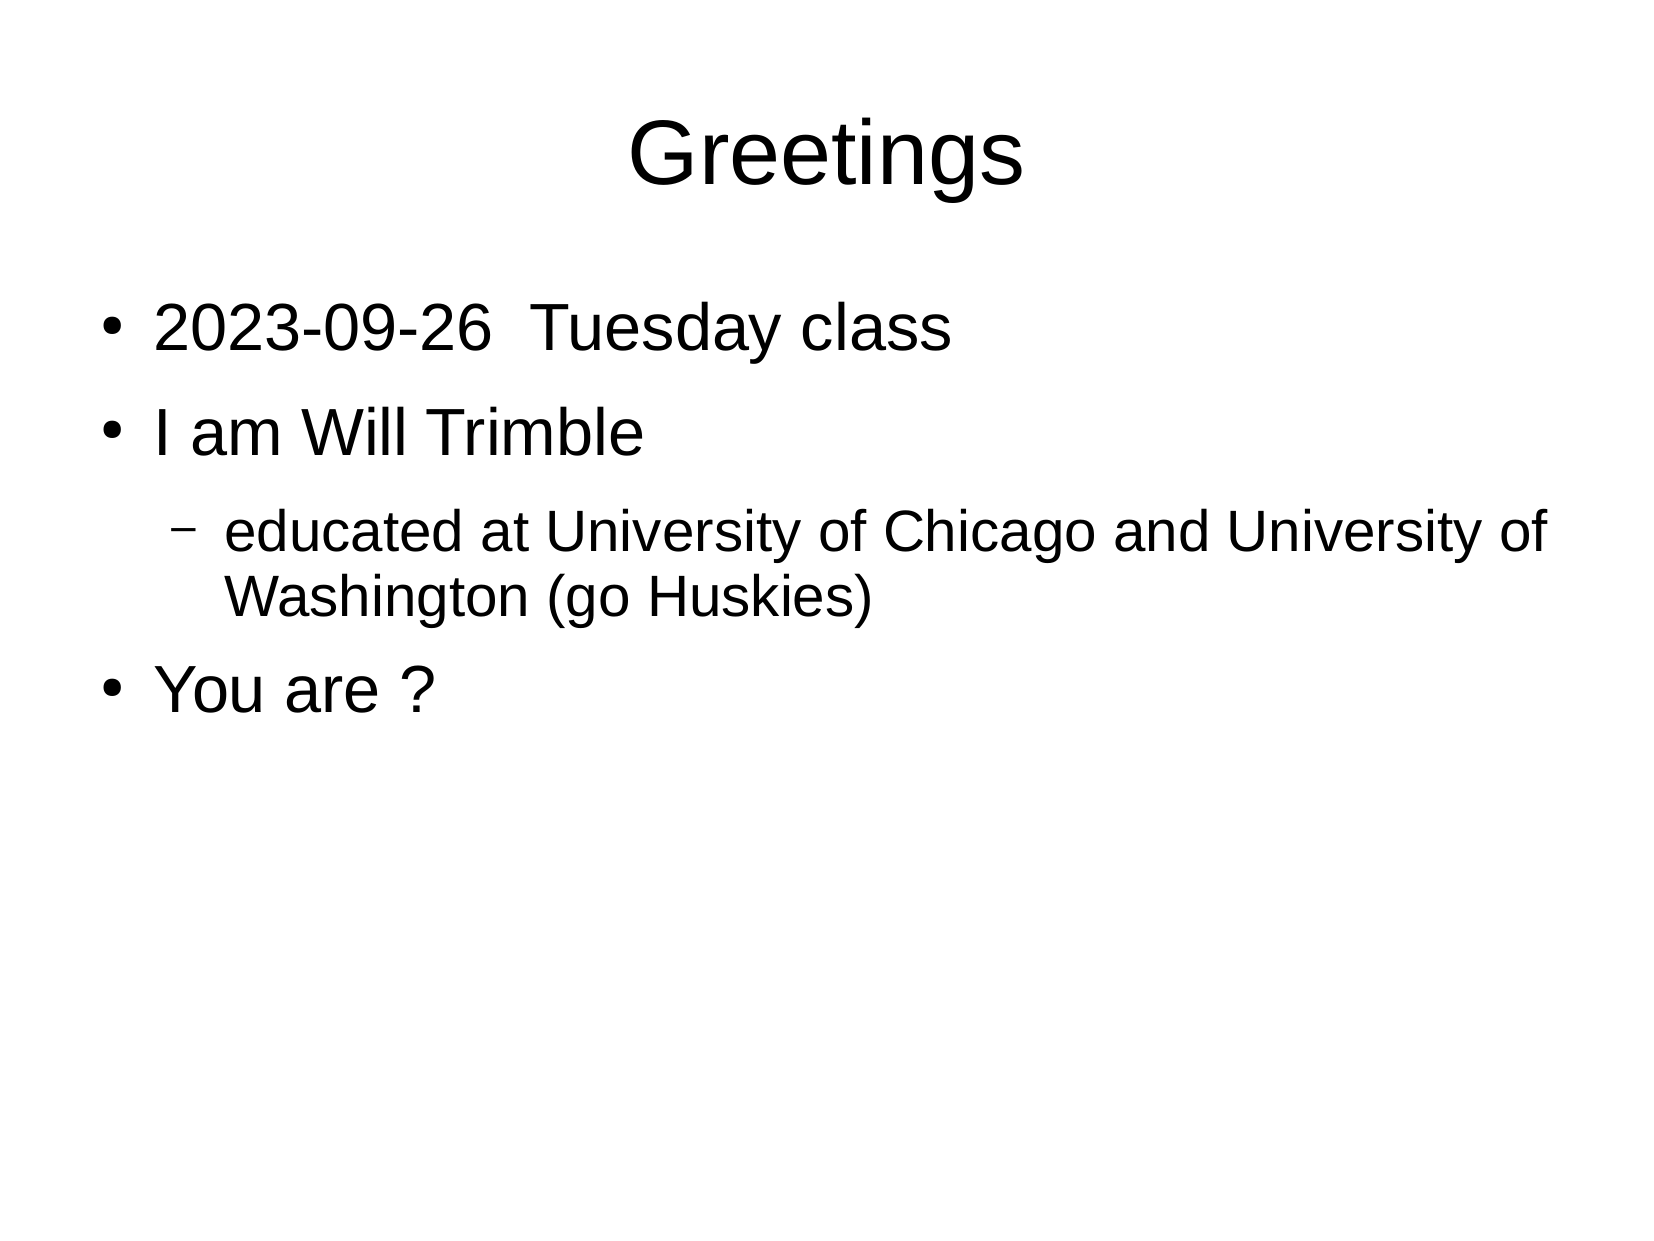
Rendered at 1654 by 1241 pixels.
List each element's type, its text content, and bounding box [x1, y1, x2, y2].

title Greetings [82, 49, 1571, 257]
list 2023-09-26 Tuesday class I am Will Trimble educated at University of Chicago and University of Washington (go Huskies) You are ? [82, 290, 1571, 1109]
